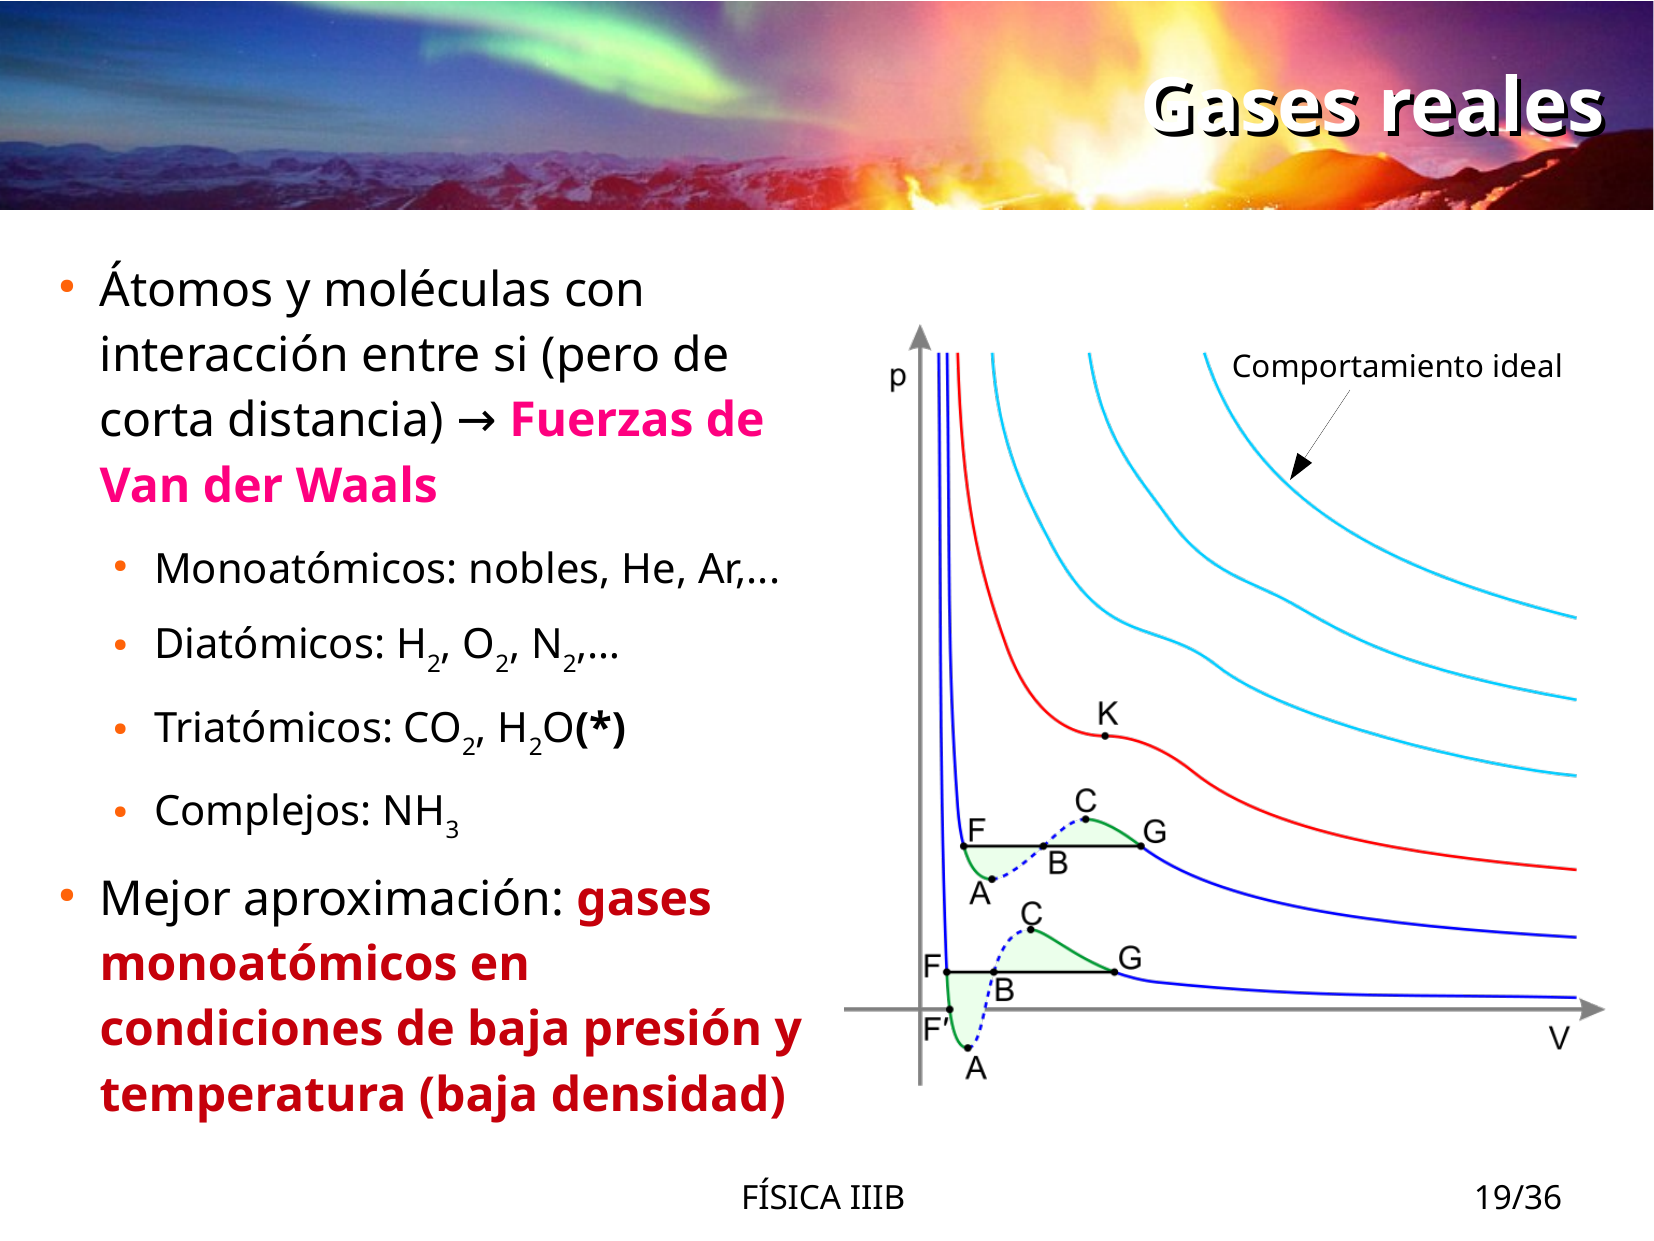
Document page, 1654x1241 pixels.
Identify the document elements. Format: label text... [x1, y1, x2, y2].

picture [0, 1, 1654, 210]
title Gases reales [45, 15, 1606, 191]
list Átomos y moléculas con interacción entre si (pero de corta distancia) → Fuerzas de Van der Waals Monoatómicos: nobles, He, Ar,... Diatómicos: H2, O2, N2,… Triatómicos: CO2, H2O(*) Complejos: NH3 Mejor aproximación: gases monoatómicos en condiciones de baja presión y temperatura (baja densidad) [45, 255, 807, 1156]
text_box Comportamiento ideal [1217, 336, 1597, 391]
picture [844, 324, 1606, 1086]
